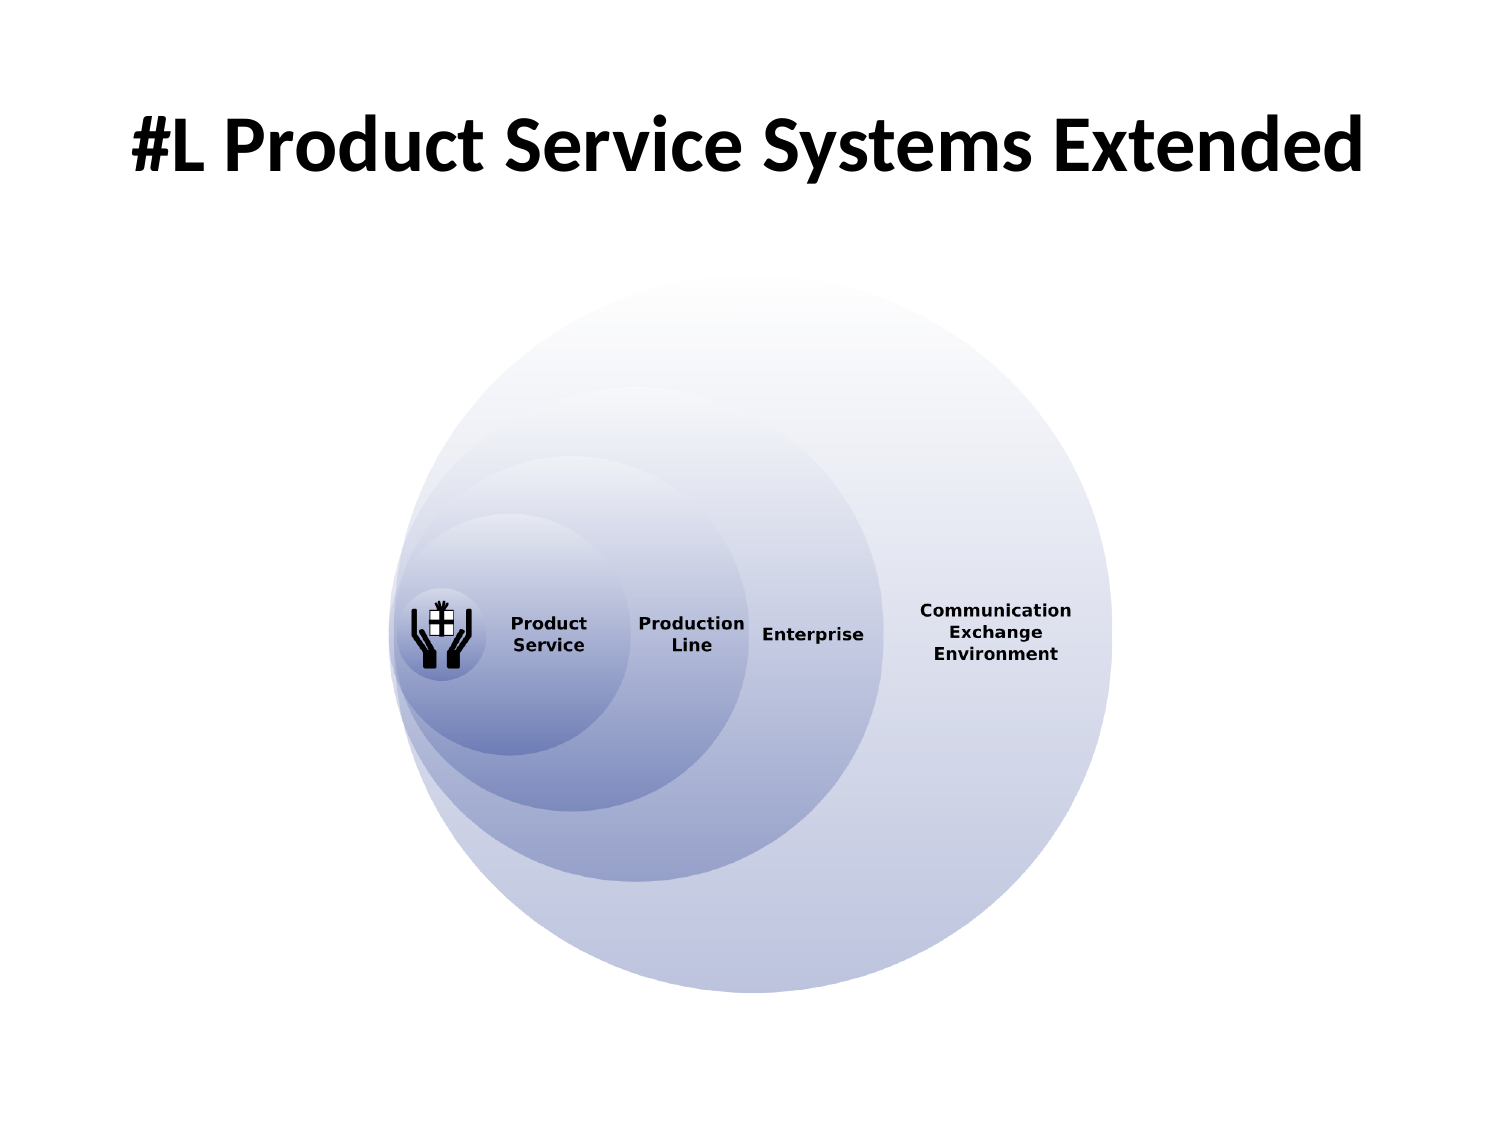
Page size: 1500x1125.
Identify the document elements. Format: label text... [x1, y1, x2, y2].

title #L Product Service Systems Extended [75, 45, 1425, 233]
picture [376, 262, 1124, 1005]
